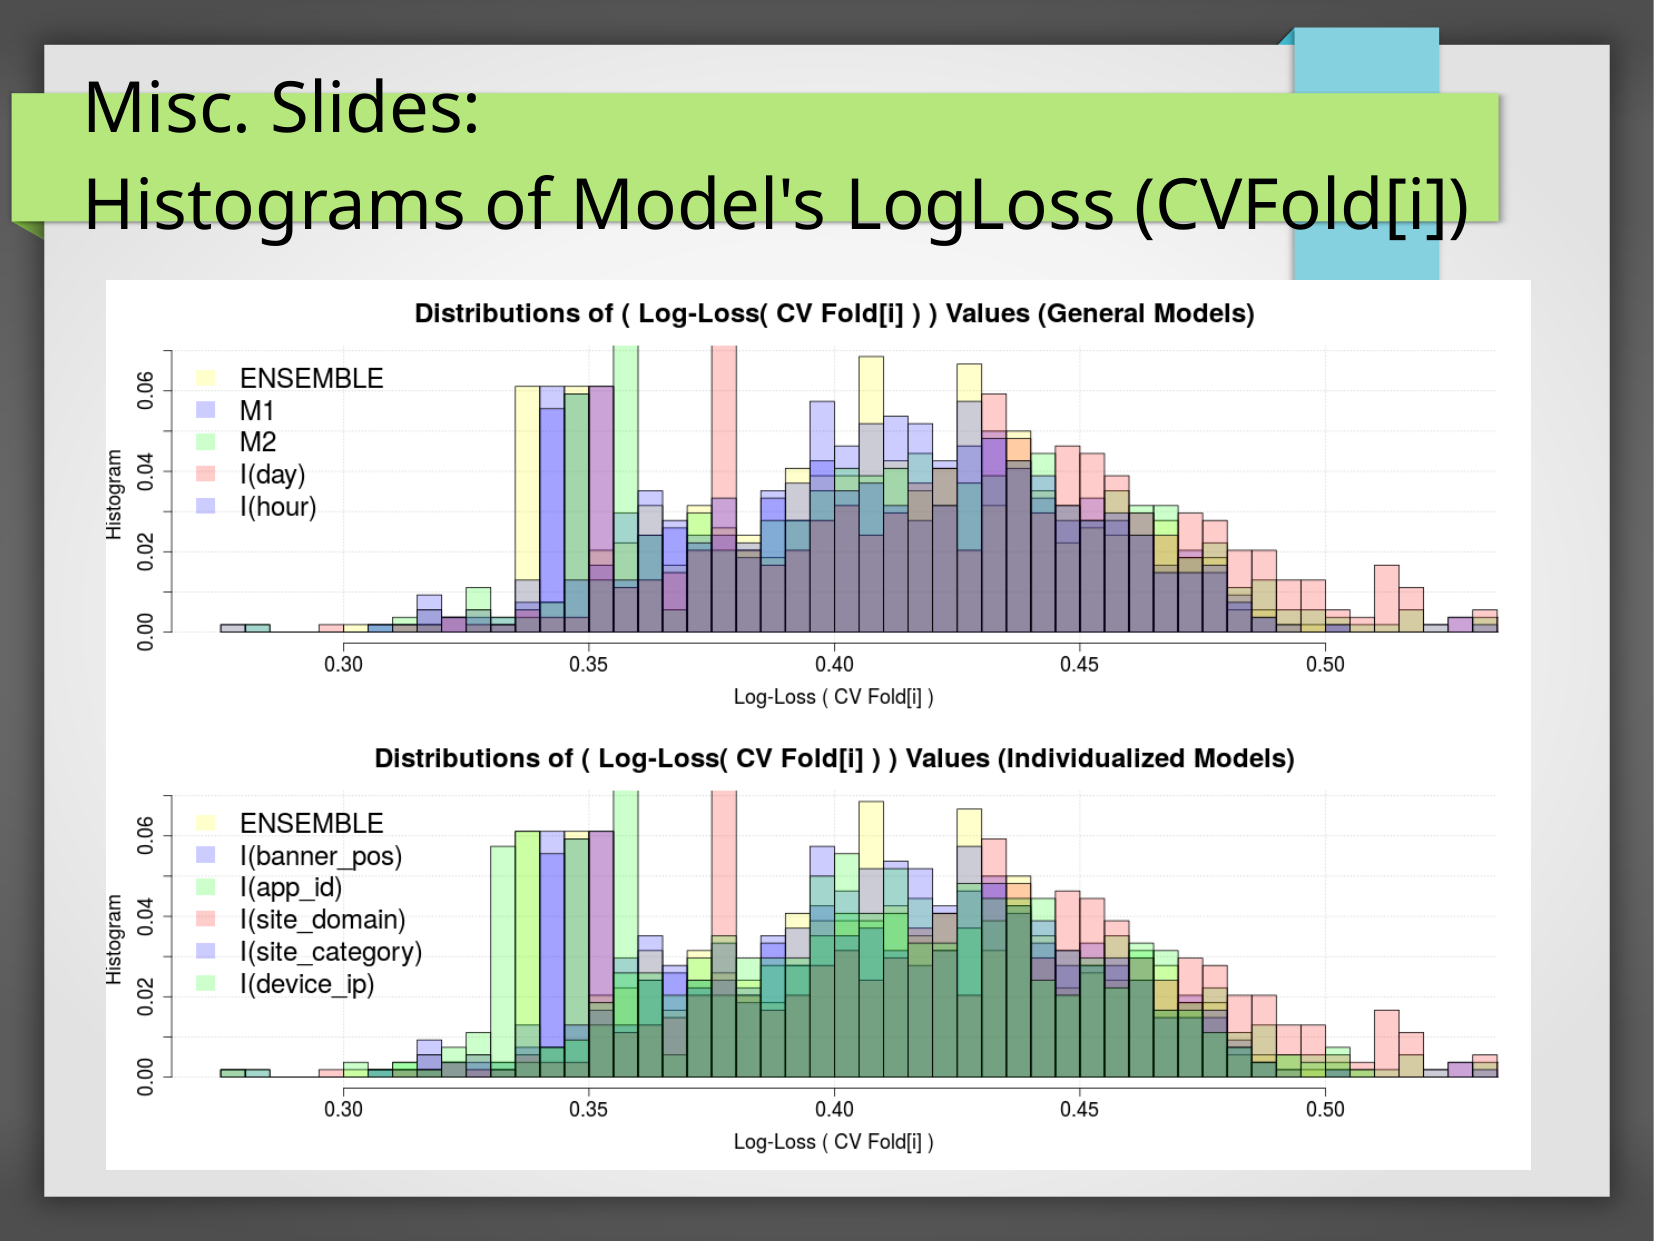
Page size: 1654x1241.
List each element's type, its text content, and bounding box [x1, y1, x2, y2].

picture [0, 0, 1654, 1241]
title Misc. Slides: Histograms of Model's LogLoss (CVFold[i]) [82, 62, 1501, 246]
